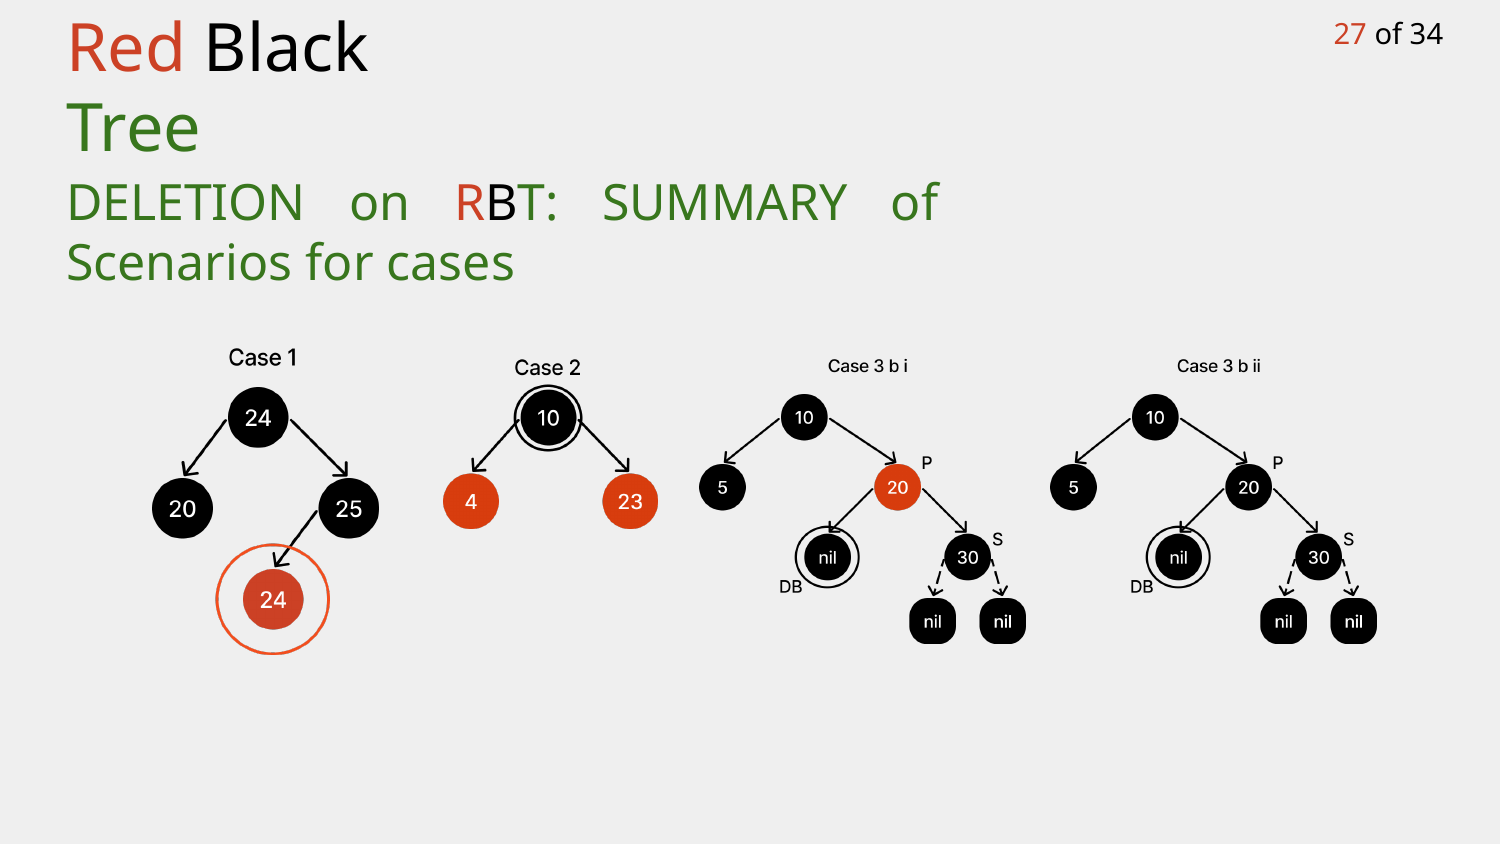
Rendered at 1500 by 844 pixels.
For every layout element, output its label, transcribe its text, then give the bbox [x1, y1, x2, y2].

text_box DELETION on RBT: SUMMARY of Scenarios for cases [51, 155, 954, 306]
text_box 27 of 34 [1318, 0, 1500, 65]
title Red Black Tree [51, 93, 437, 155]
picture [1050, 358, 1377, 644]
picture [699, 358, 1026, 644]
picture [152, 348, 379, 655]
picture [443, 359, 658, 529]
